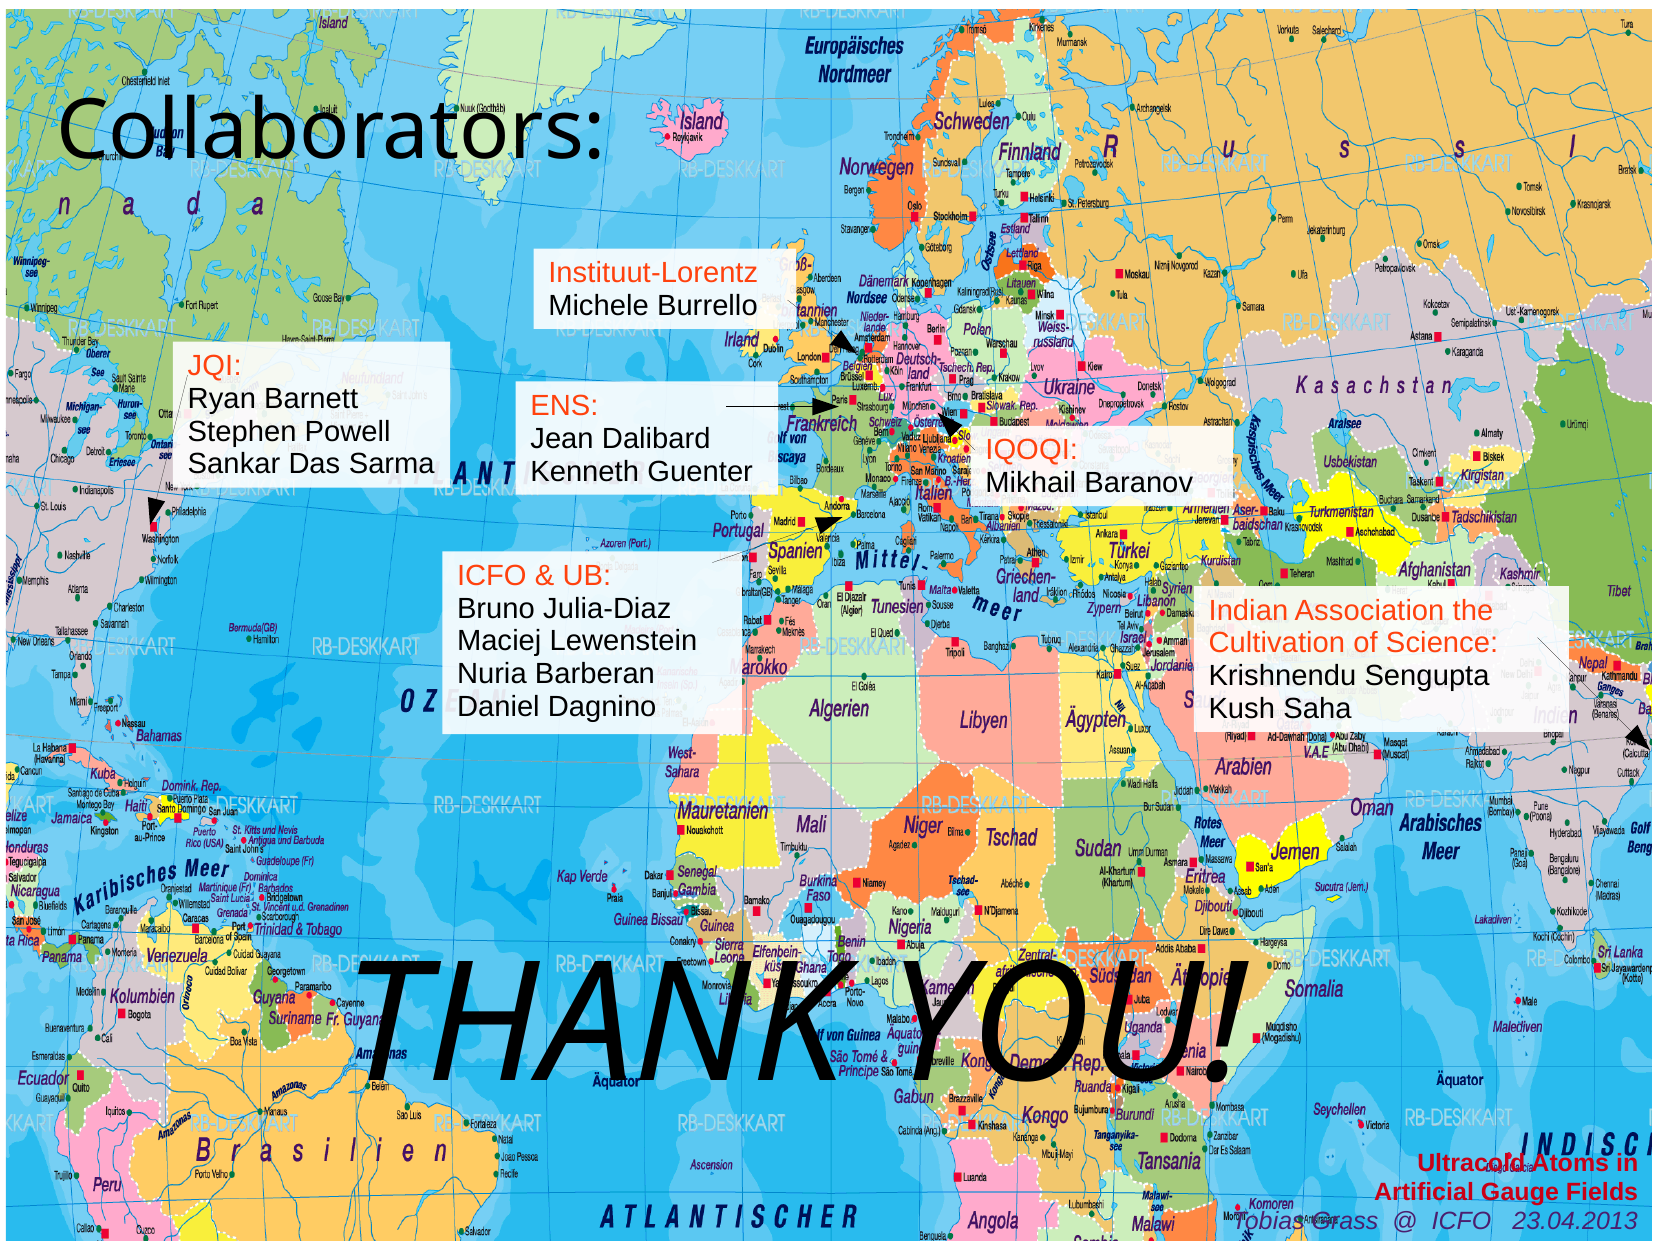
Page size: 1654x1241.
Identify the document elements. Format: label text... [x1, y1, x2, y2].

text_box ENS: Jean Dalibard Kenneth Guenter [515, 381, 779, 495]
text_box THANK YOU! [41, 894, 1550, 1145]
text_box Ultracold Atoms in Artificial Gauge Fields Tobias Grass @ ICFO 23.04.2013 [712, 1138, 1654, 1241]
text_box Collaborators: [41, 62, 1550, 195]
text_box ICFO & UB: Bruno Julia-Diaz Maciej Lewenstein Nuria Barberan Daniel Dagnino [442, 551, 742, 735]
text_box IQOQI: Mikhail Baranov [970, 425, 1234, 507]
text_box Instituut-Lorentz Michele Burrello [533, 248, 797, 329]
text_box JQI: Ryan Barnett Stephen Powell Sankar Das Sarma [172, 341, 451, 488]
text_box Indian Association the Cultivation of Science: Krishnendu Sengupta Kush Saha [1193, 586, 1569, 732]
picture [5, 9, 1652, 1241]
